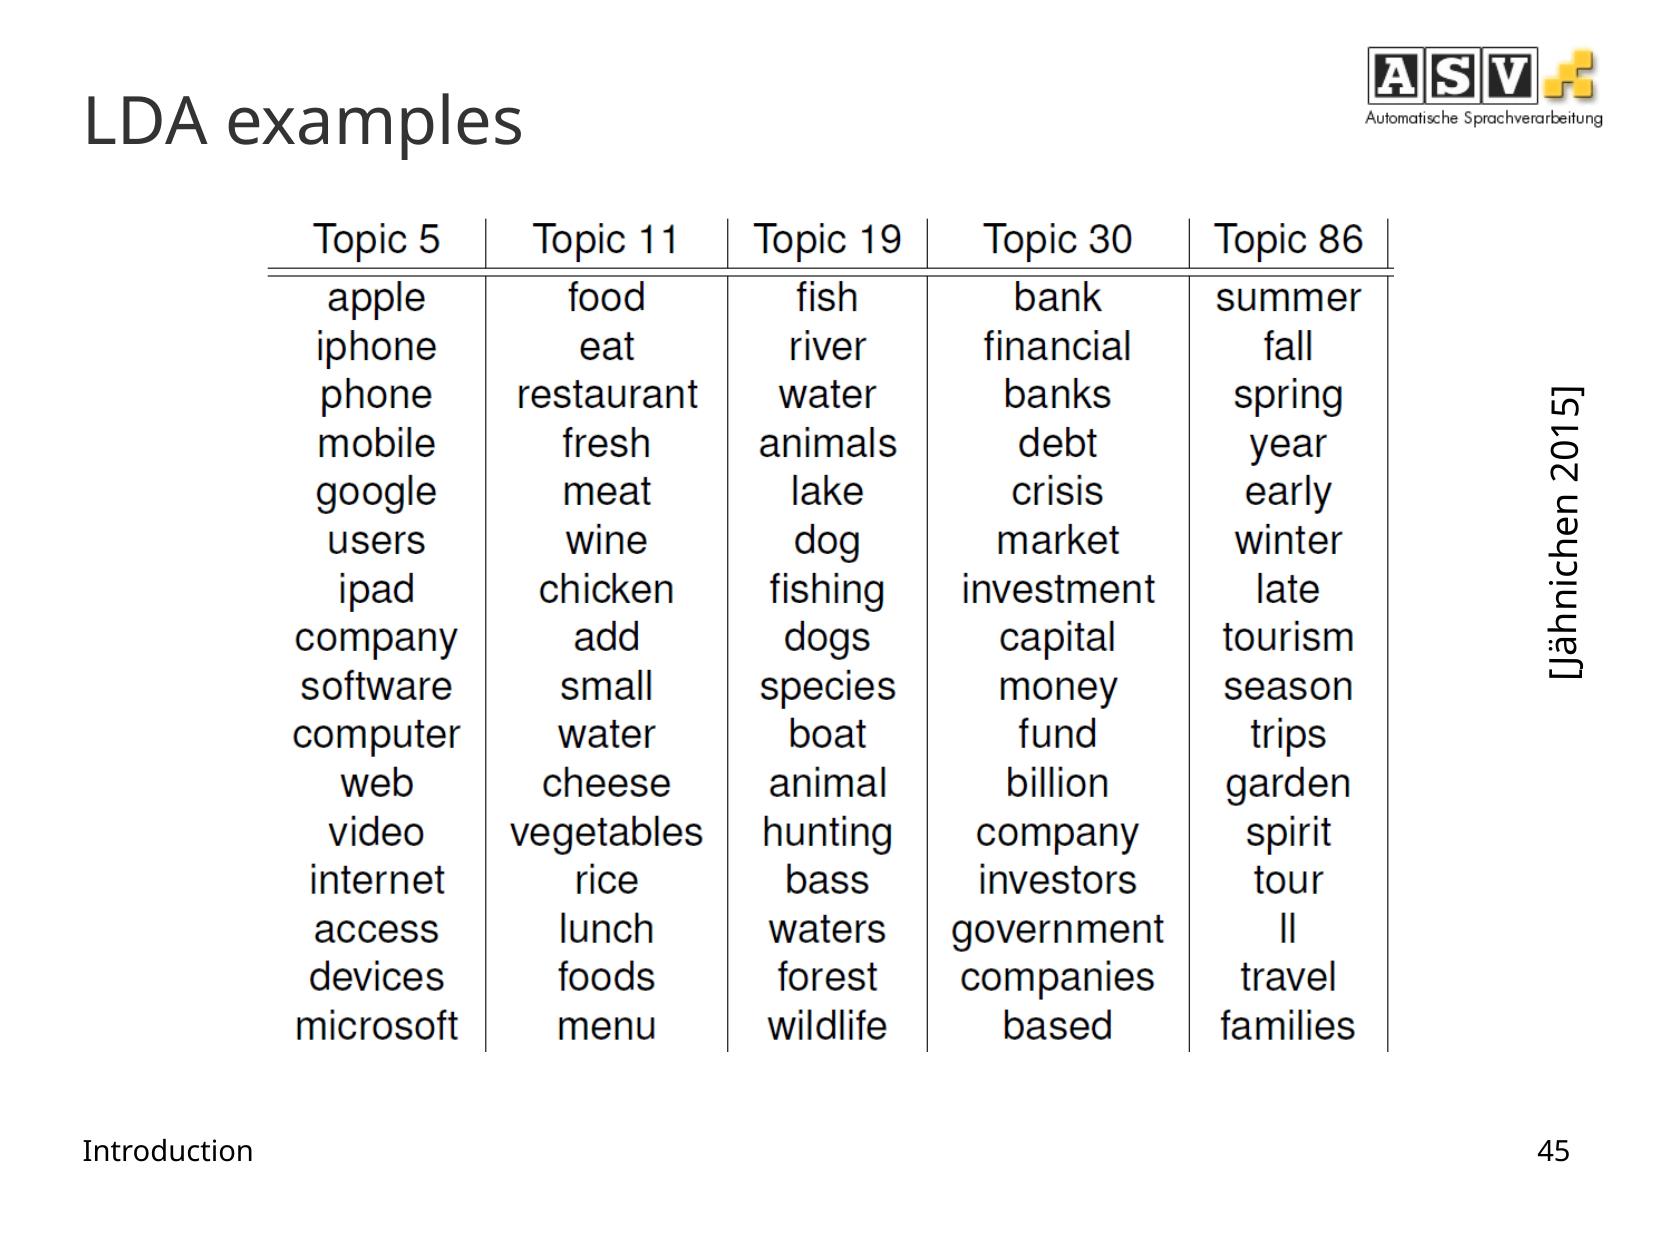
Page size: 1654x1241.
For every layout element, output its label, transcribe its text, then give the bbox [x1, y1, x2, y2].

picture [1364, 43, 1605, 129]
picture [250, 212, 1394, 1052]
title LDA examples [82, 49, 1347, 189]
text_box [Jähnichen 2015] [1528, 379, 1595, 697]
